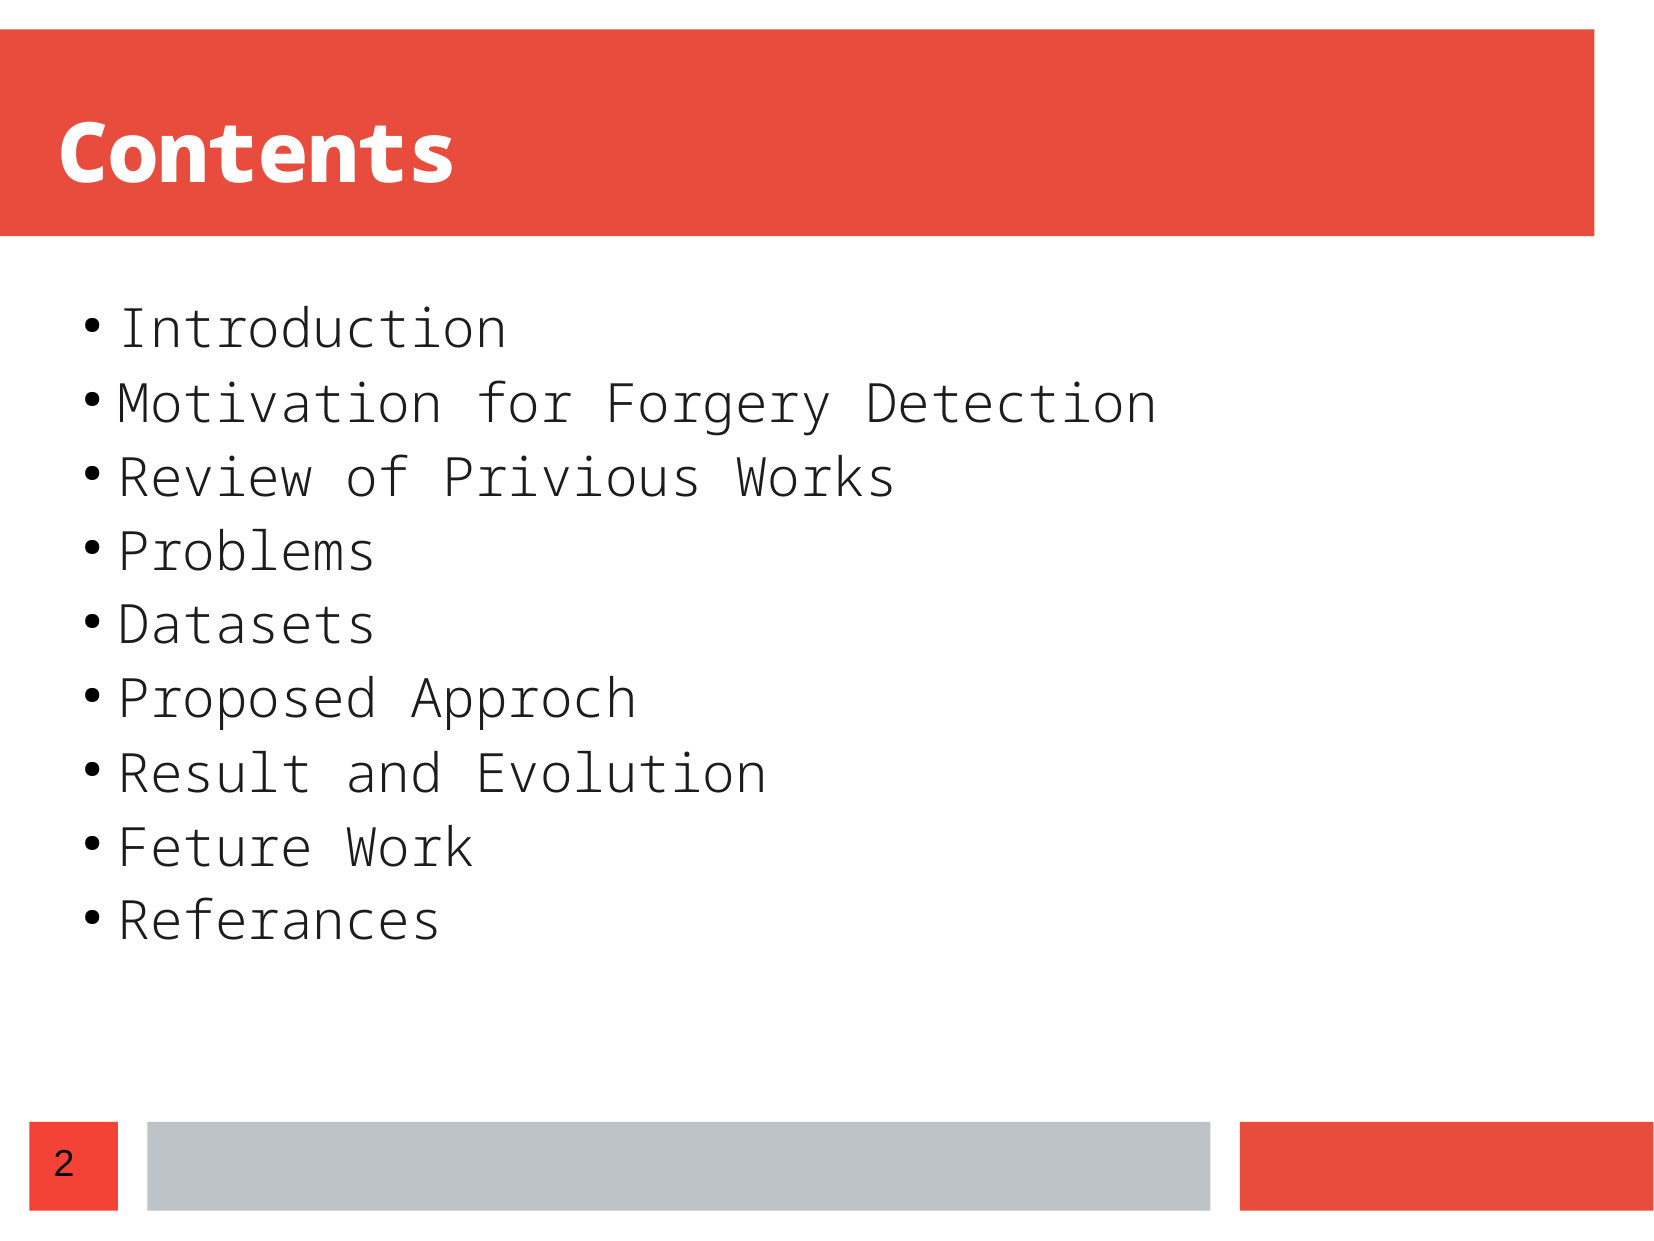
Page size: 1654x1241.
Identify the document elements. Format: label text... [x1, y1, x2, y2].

title Contents [58, 58, 1595, 207]
subtitle Introduction Motivation for Forgery Detection Review of Privious Works Problems Datasets Proposed Approch Result and Evolution Feture Work Referances [82, 290, 1571, 1010]
text_box 2 [38, 1134, 189, 1205]
